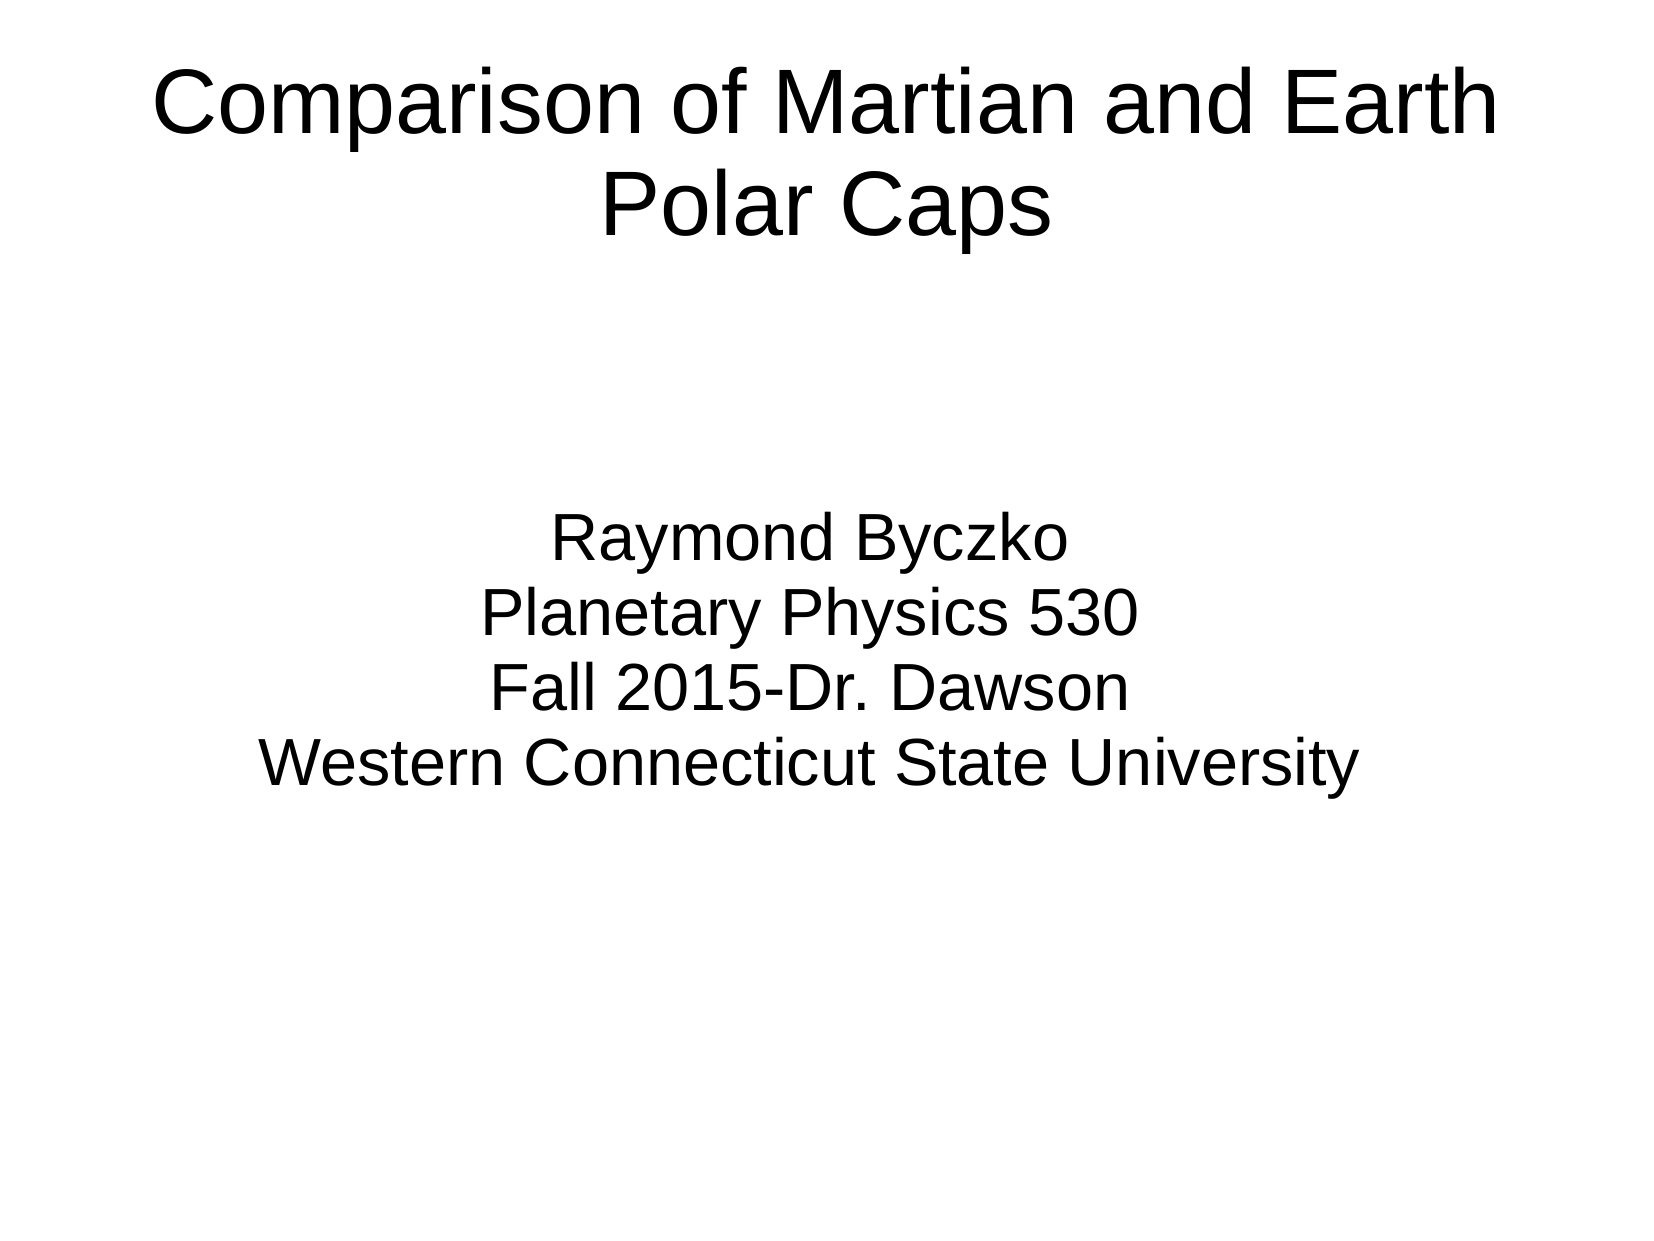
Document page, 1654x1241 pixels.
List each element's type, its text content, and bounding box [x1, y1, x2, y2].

title Comparison of Martian and Earth Polar Caps [82, 49, 1571, 257]
subtitle Raymond Byczko Planetary Physics 530 Fall 2015-Dr. Dawson Western Connecticut State University [82, 290, 1538, 1010]
